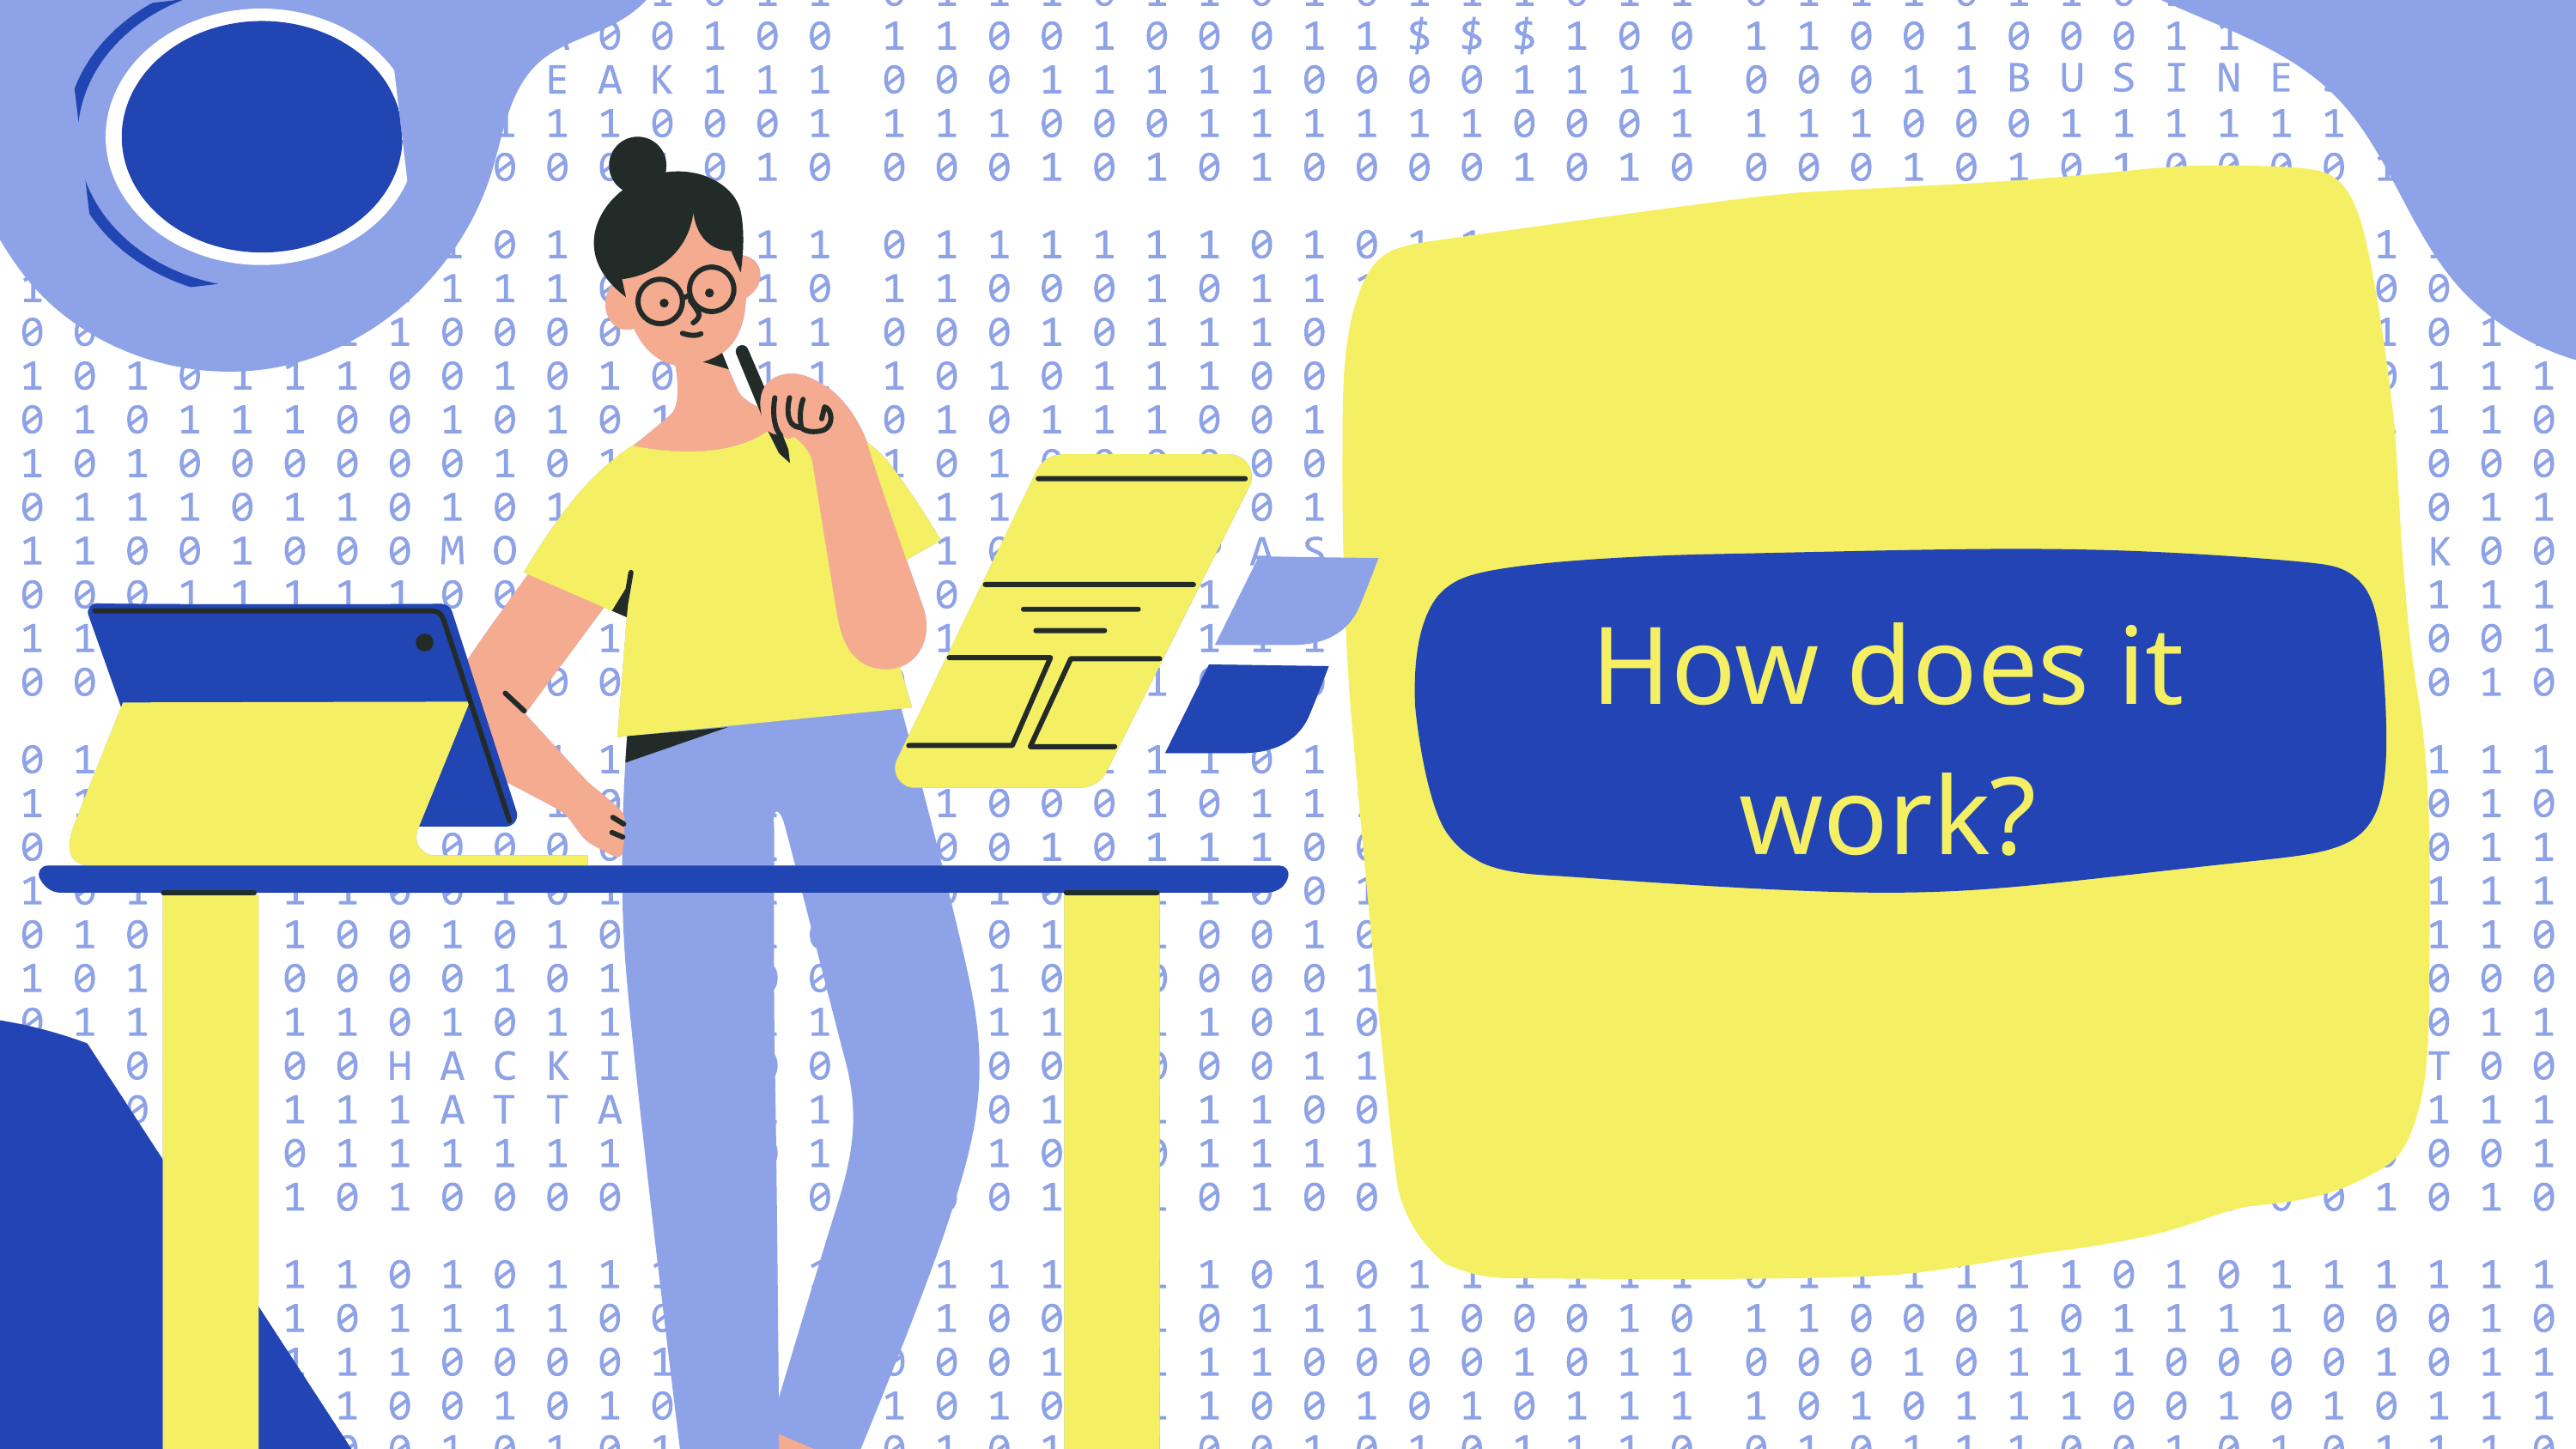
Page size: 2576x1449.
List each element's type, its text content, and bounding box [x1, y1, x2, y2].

text_box How does it work? [1473, 575, 2304, 872]
text_box [0, 0, 2576, 1449]
